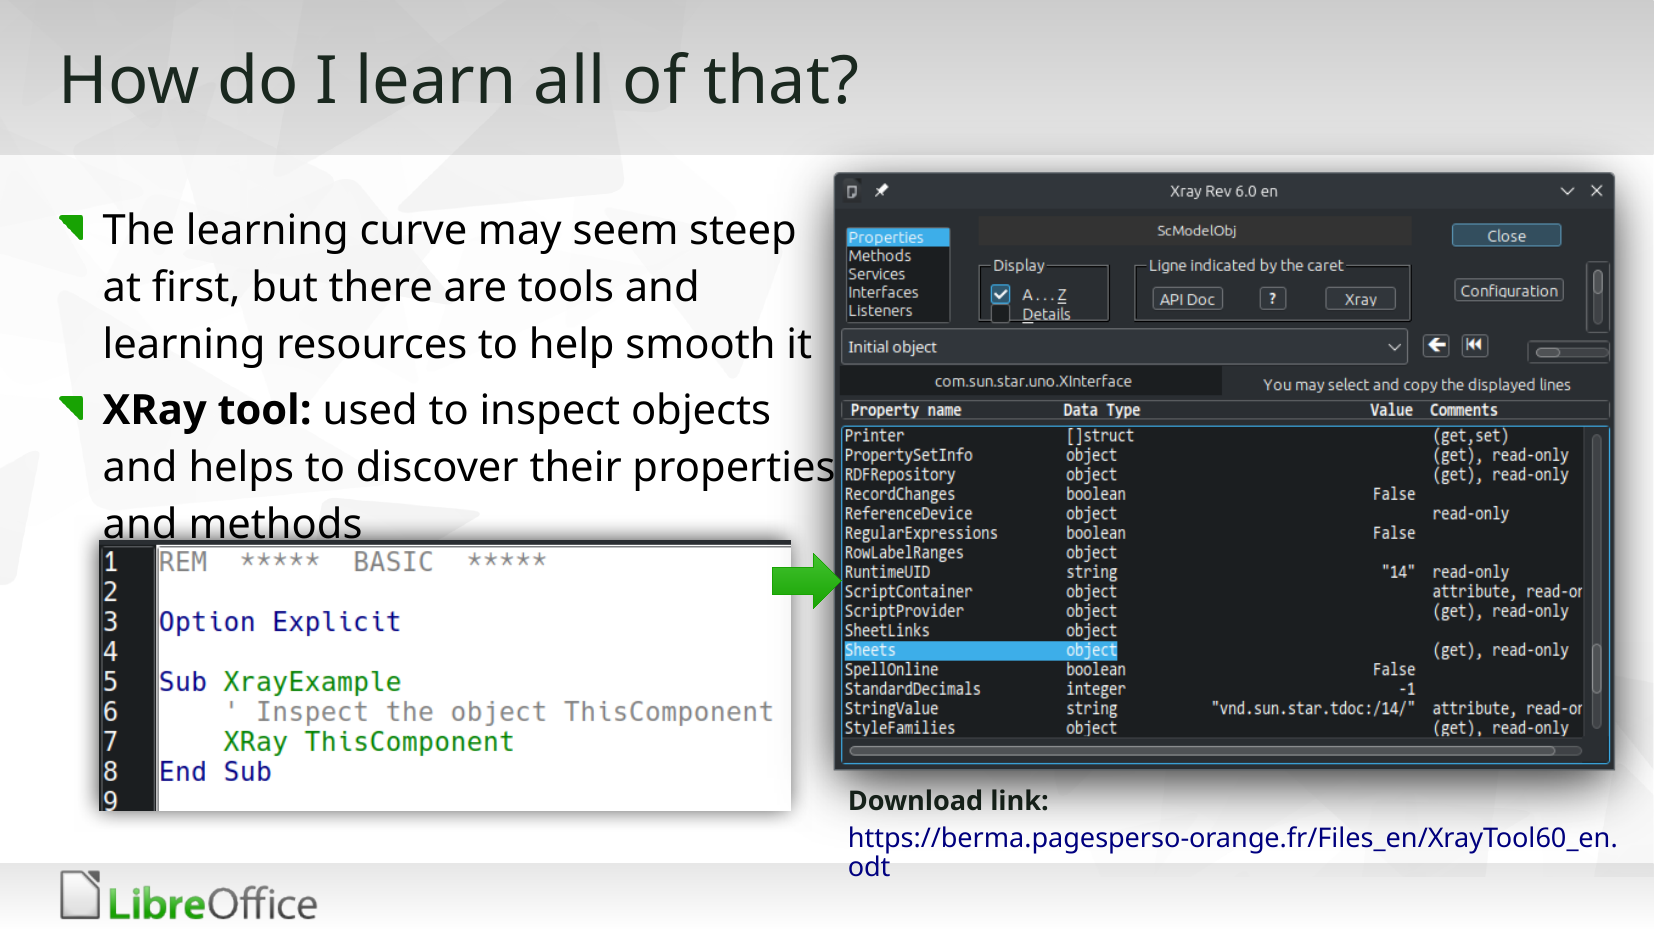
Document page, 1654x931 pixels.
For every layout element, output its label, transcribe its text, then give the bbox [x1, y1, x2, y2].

title How do I learn all of that? [59, 22, 1595, 133]
picture [41, 851, 337, 931]
text_box [772, 553, 842, 609]
list The learning curve may seem steep at first, but there are tools and learning resources to help smooth it XRay tool: used to inspect objects and helps to discover their properties and methods [59, 199, 756, 739]
picture [0, 0, 1654, 877]
